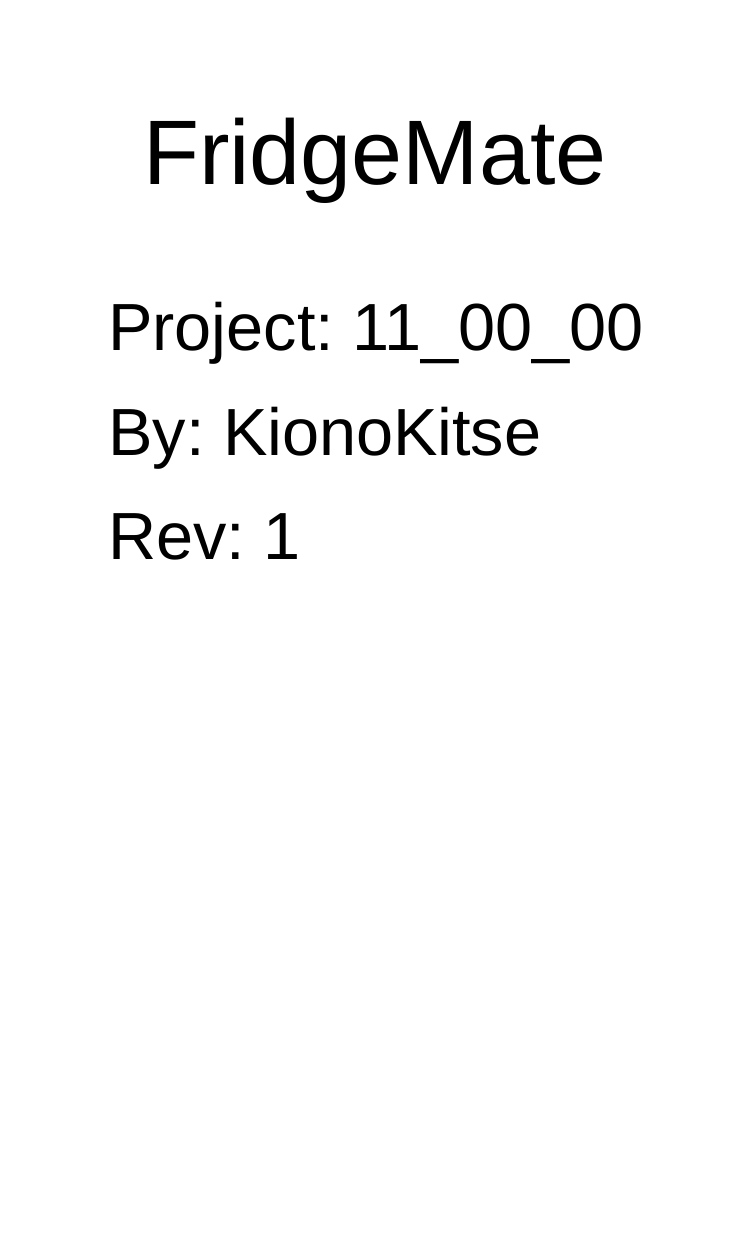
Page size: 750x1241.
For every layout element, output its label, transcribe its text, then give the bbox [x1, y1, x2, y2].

title FridgeMate [37, 49, 713, 257]
list Project: 11_00_00 By: KionoKitse Rev: 1 [37, 290, 713, 1010]
